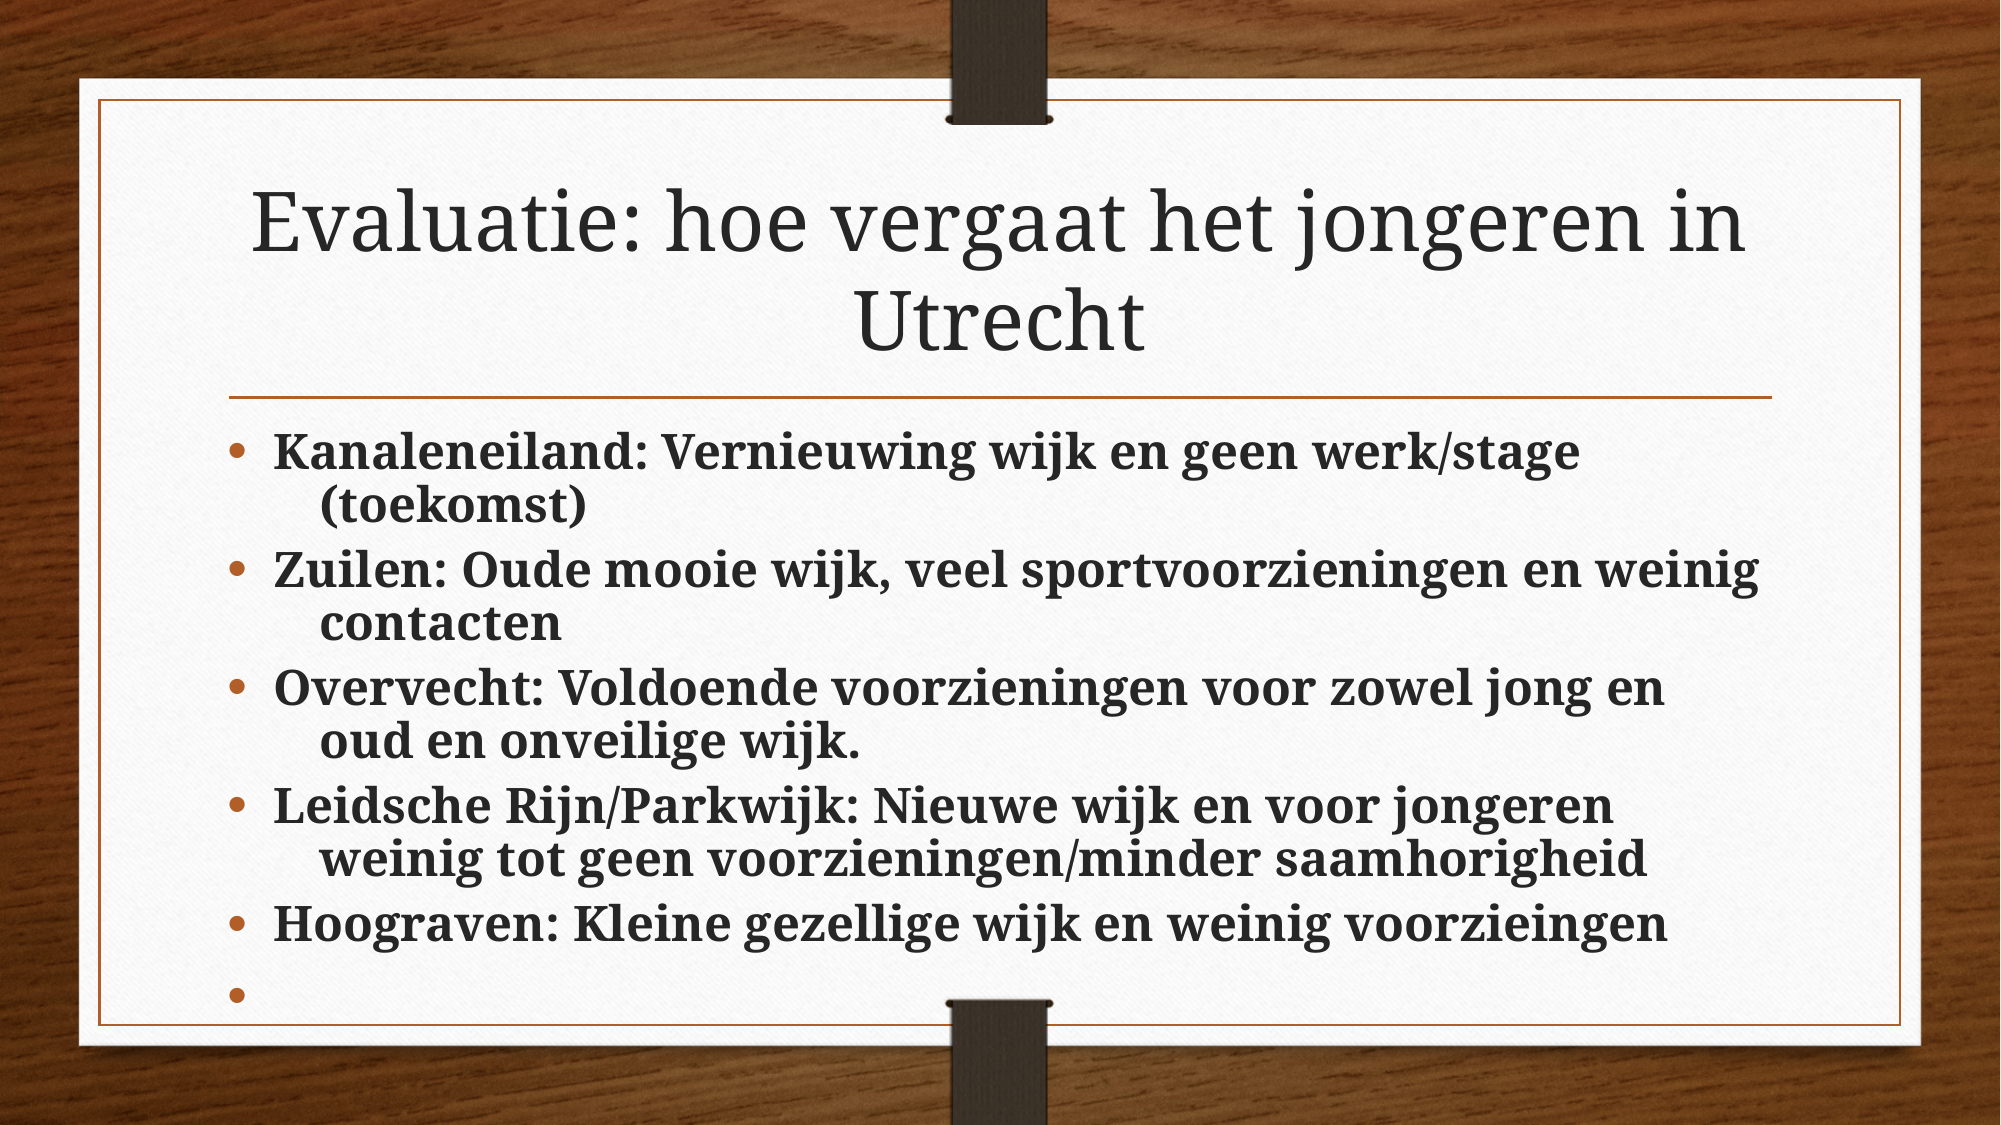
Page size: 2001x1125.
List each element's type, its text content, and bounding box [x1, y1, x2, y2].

title Evaluatie: hoe vergaat het jongeren in Utrecht [212, 161, 1788, 376]
list Kanaleneiland: Vernieuwing wijk en geen werk/stage (toekomst) Zuilen: Oude mooie wijk, veel sportvoorzieningen en weinig contacten Overvecht: Voldoende voorzieningen voor zowel jong en oud en onveilige wijk. Leidsche Rijn/Parkwijk: Nieuwe wijk en voor jongeren weinig tot geen voorzieningen/minder saamhorigheid Hoograven: Kleine gezellige wijk en weinig voorzieingen [212, 419, 1788, 964]
